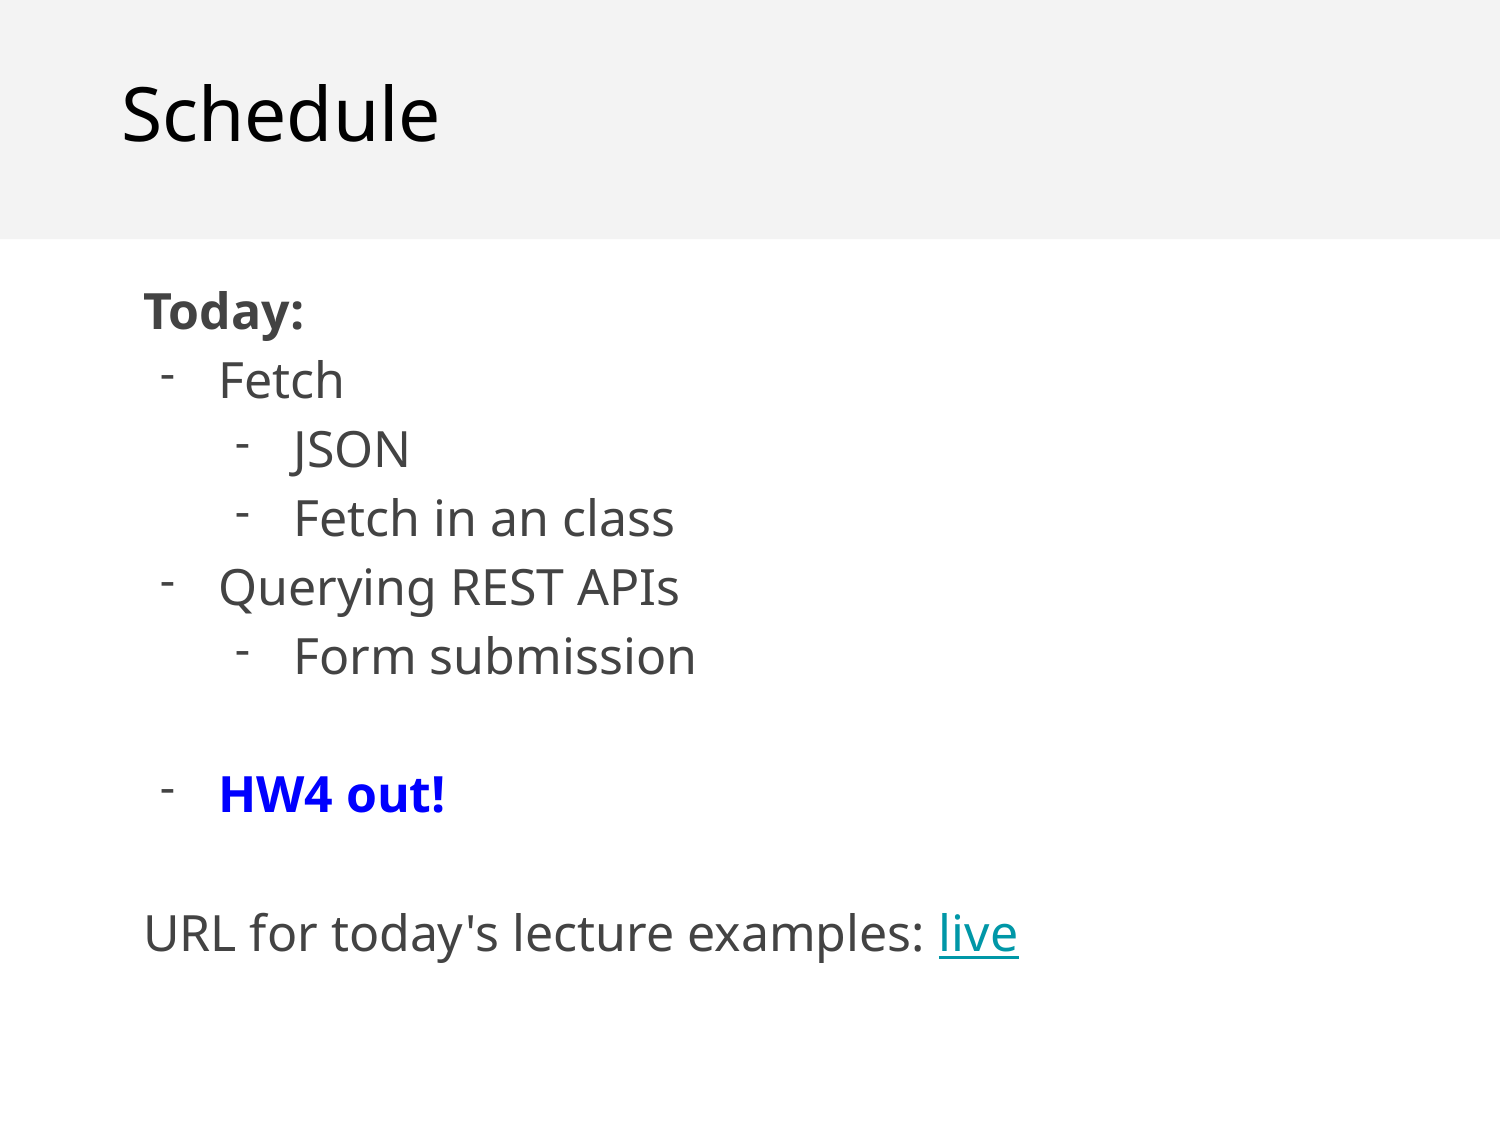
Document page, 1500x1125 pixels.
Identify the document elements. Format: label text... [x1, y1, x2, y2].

title Schedule [106, 51, 1350, 178]
list Today: Fetch JSON Fetch in an class Querying REST APIs Form submission HW4 out! URL for today's lecture examples: live [128, 255, 1372, 1074]
